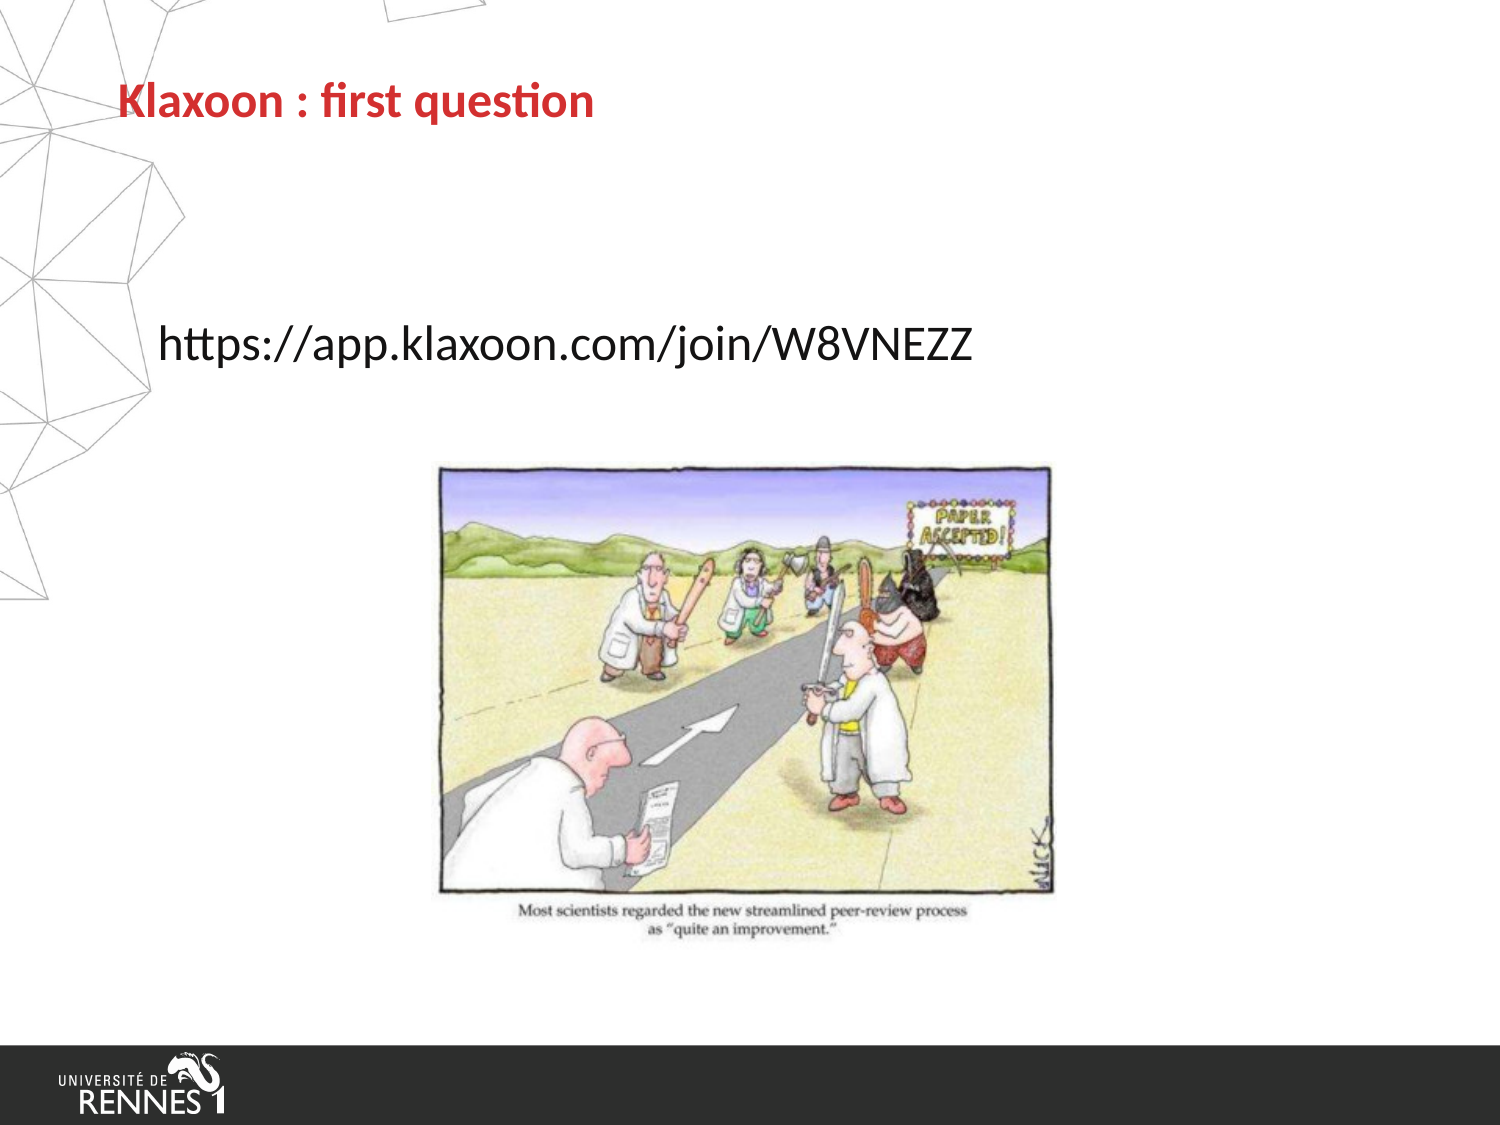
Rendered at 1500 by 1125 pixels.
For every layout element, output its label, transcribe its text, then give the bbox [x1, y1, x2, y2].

picture [59, 1052, 224, 1114]
picture [0, 0, 1500, 1045]
title Klaxoon : first question [103, 59, 1397, 278]
list https://app.klaxoon.com/join/W8VNEZZ [142, 302, 1322, 437]
